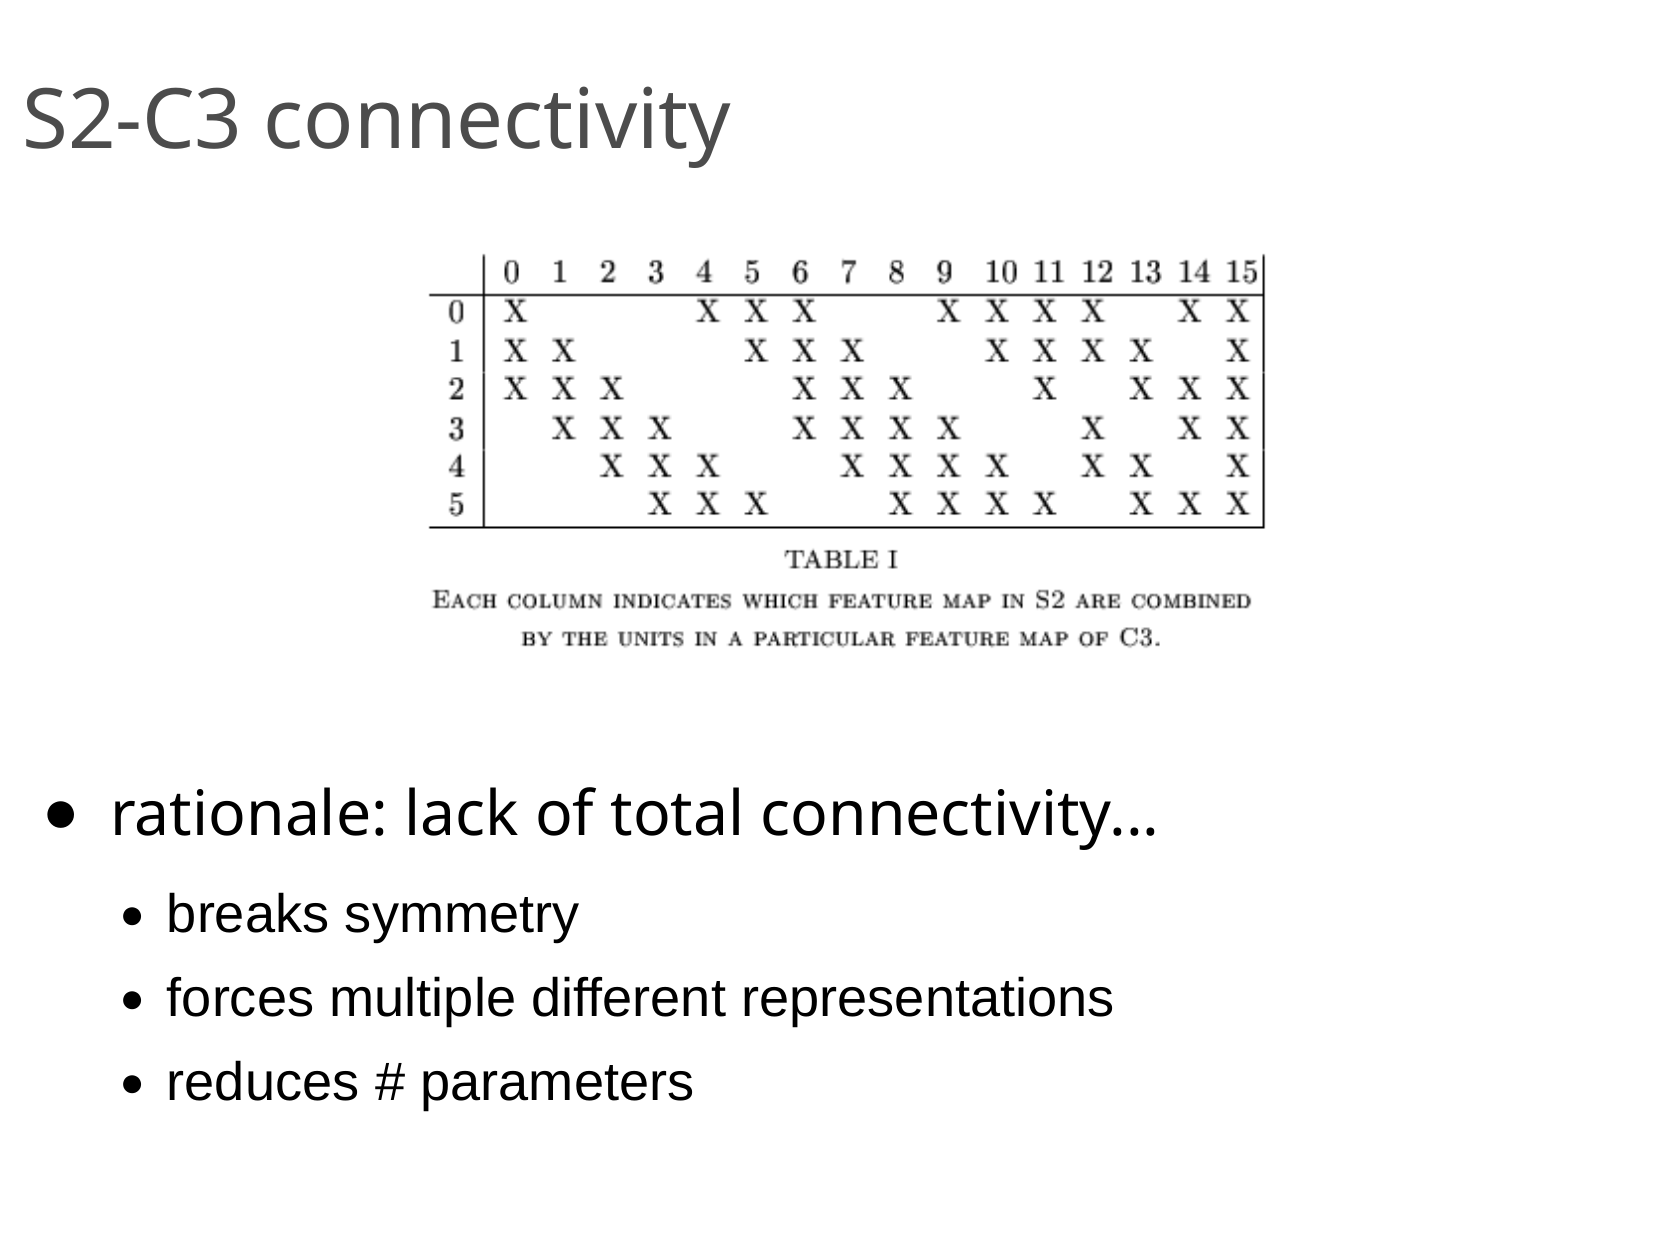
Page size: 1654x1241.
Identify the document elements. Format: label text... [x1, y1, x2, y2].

title S2-C3 connectivity [22, 19, 1654, 213]
list rationale: lack of total connectivity... breaks symmetry forces multiple different representations reduces # parameters [25, 716, 1654, 1165]
picture [398, 225, 1281, 674]
